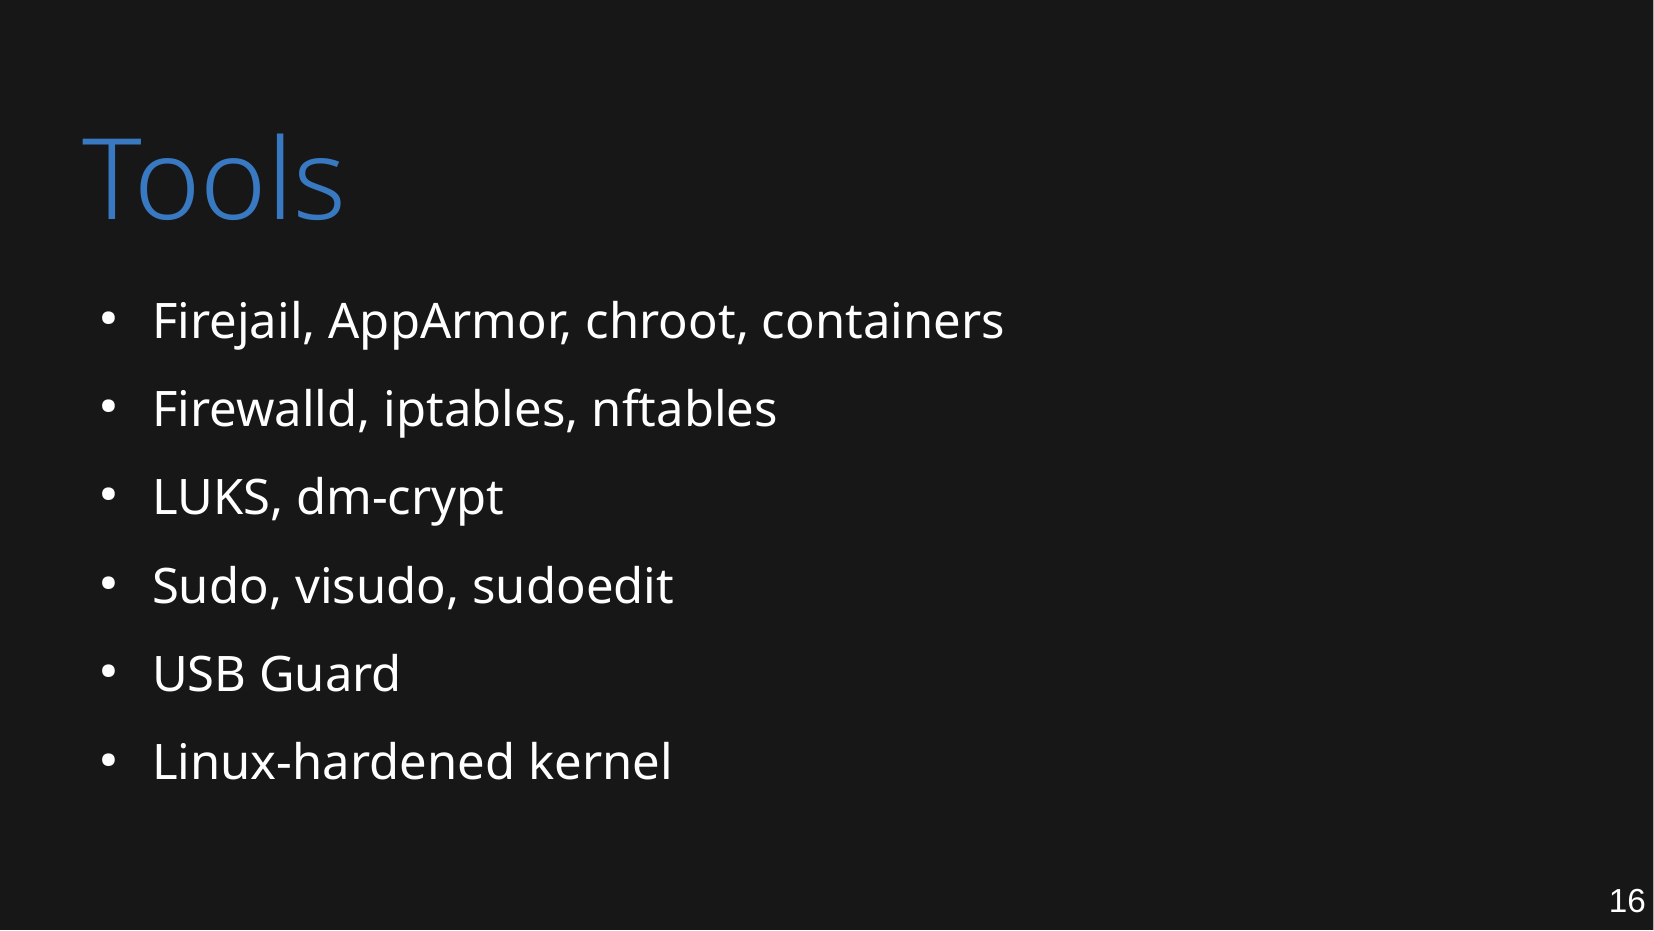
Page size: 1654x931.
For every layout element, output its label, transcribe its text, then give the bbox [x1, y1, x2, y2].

text_box <number> [1594, 874, 1654, 931]
list Firejail, AppArmor, chroot, containers Firewalld, iptables, nftables LUKS, dm-crypt Sudo, visudo, sudoedit USB Guard Linux-hardened kernel [82, 285, 1571, 795]
title Tools [82, 60, 1654, 253]
